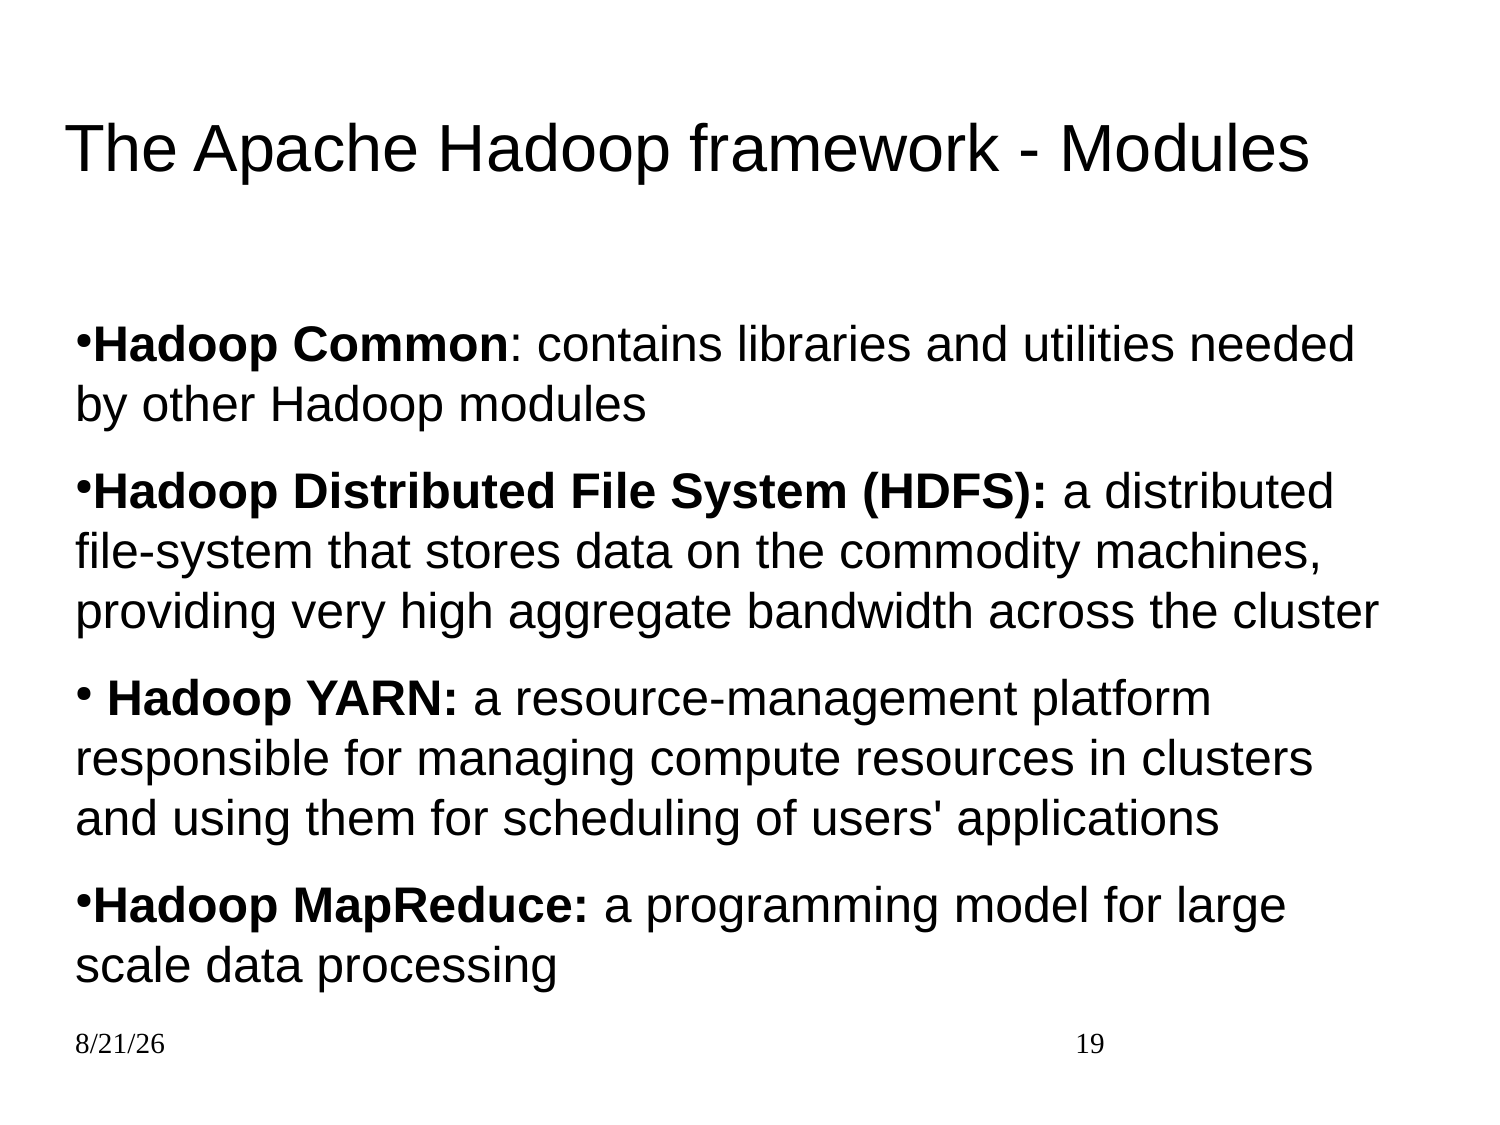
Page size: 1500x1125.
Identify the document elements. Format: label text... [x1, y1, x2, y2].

text_box [1075, 1024, 1425, 1103]
list Hadoop Common: contains libraries and utilities needed by other Hadoop modules Hadoop Distributed File System (HDFS): a distributed file-system that stores data on the commodity machines, providing very high aggregate bandwidth across the cluster Hadoop YARN: a resource-management platform responsible for managing compute resources in clusters and using them for scheduling of users' applications Hadoop MapReduce: a programming model for large scale data processing [75, 311, 1395, 1032]
text_box 8/10/2023 [75, 1032, 425, 1103]
title The Apache Hadoop framework - Modules [64, 96, 1471, 193]
